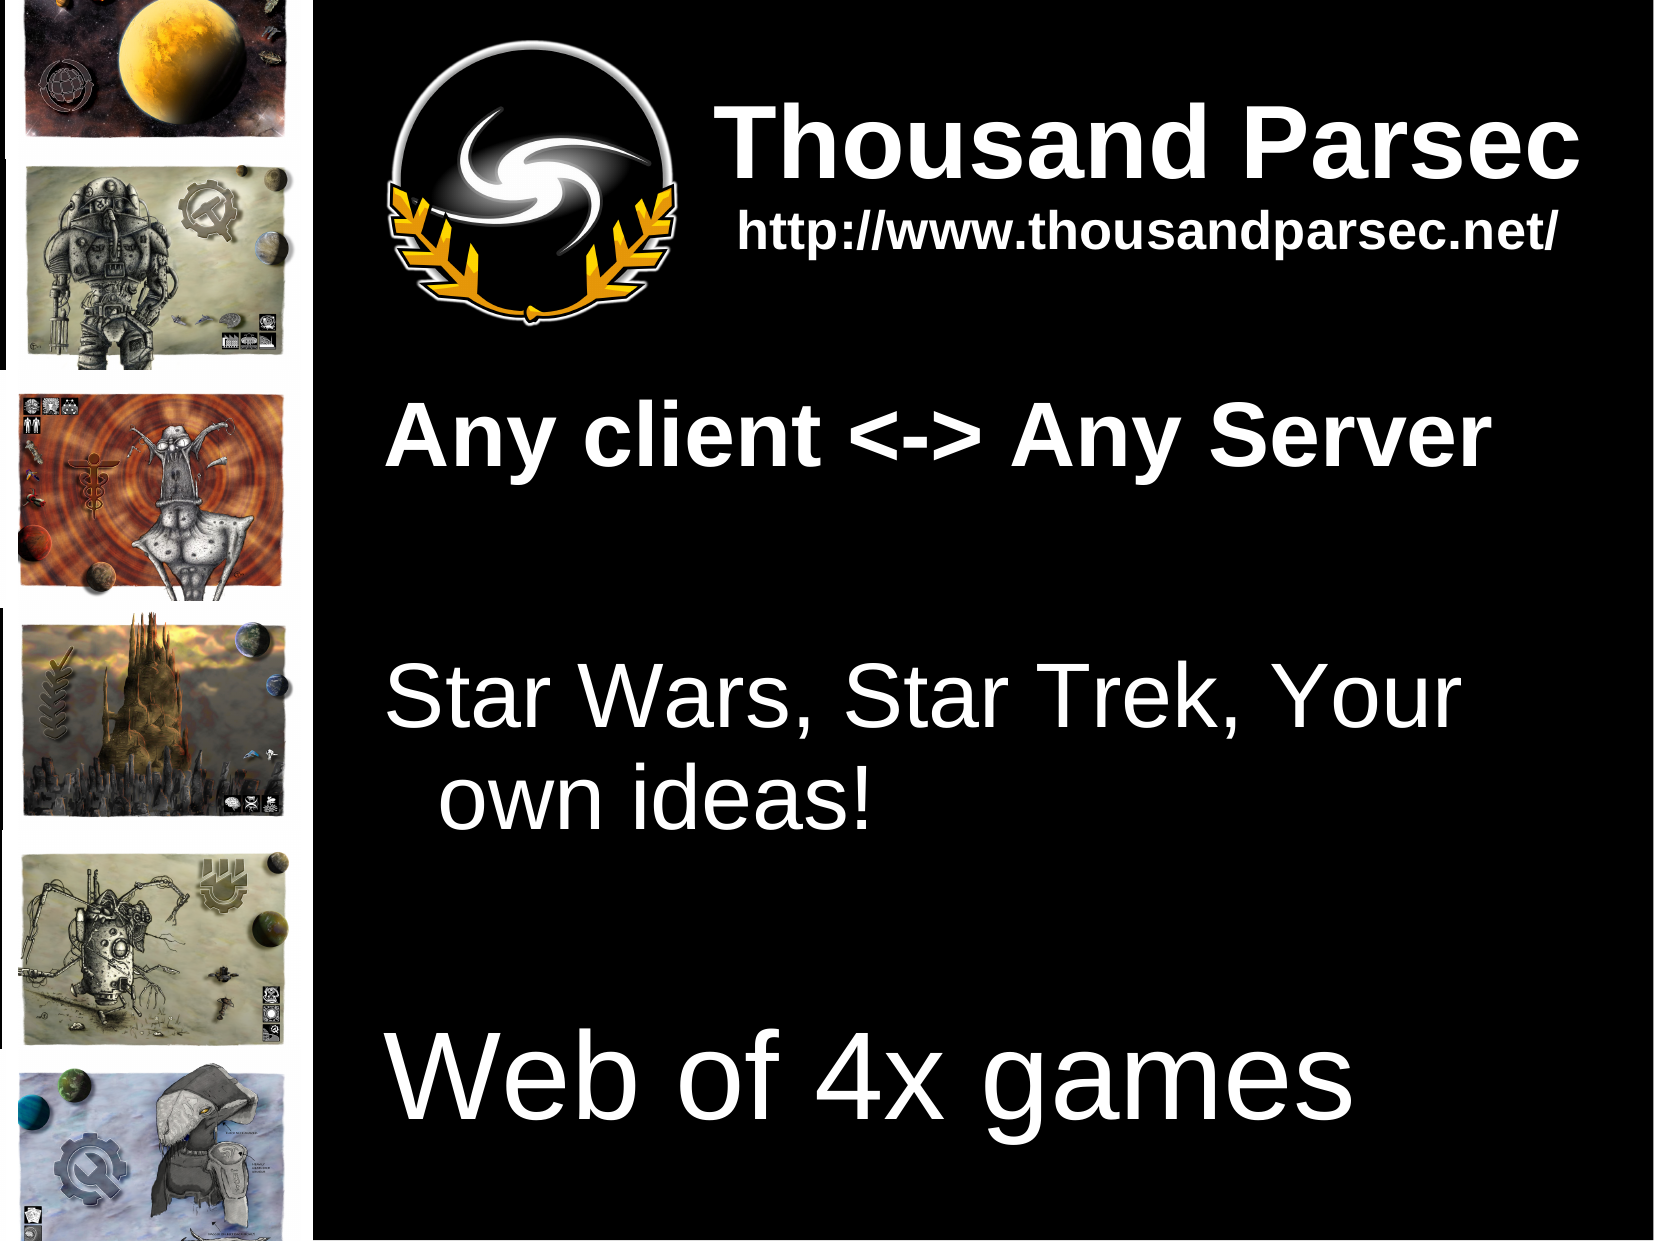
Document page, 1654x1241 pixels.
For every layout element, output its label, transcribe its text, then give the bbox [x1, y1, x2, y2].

text_box Thousand Parsec http://www.thousandparsec.net/ [673, 76, 1625, 353]
picture [18, 0, 301, 1241]
text_box [313, 0, 1654, 1241]
picture [0, 370, 6, 1241]
picture [383, 40, 680, 336]
text_box [0, 0, 6, 370]
list Any client <-> Any Server Star Wars, Star Trek, Your own ideas! Web of 4x games [366, 383, 1648, 1188]
